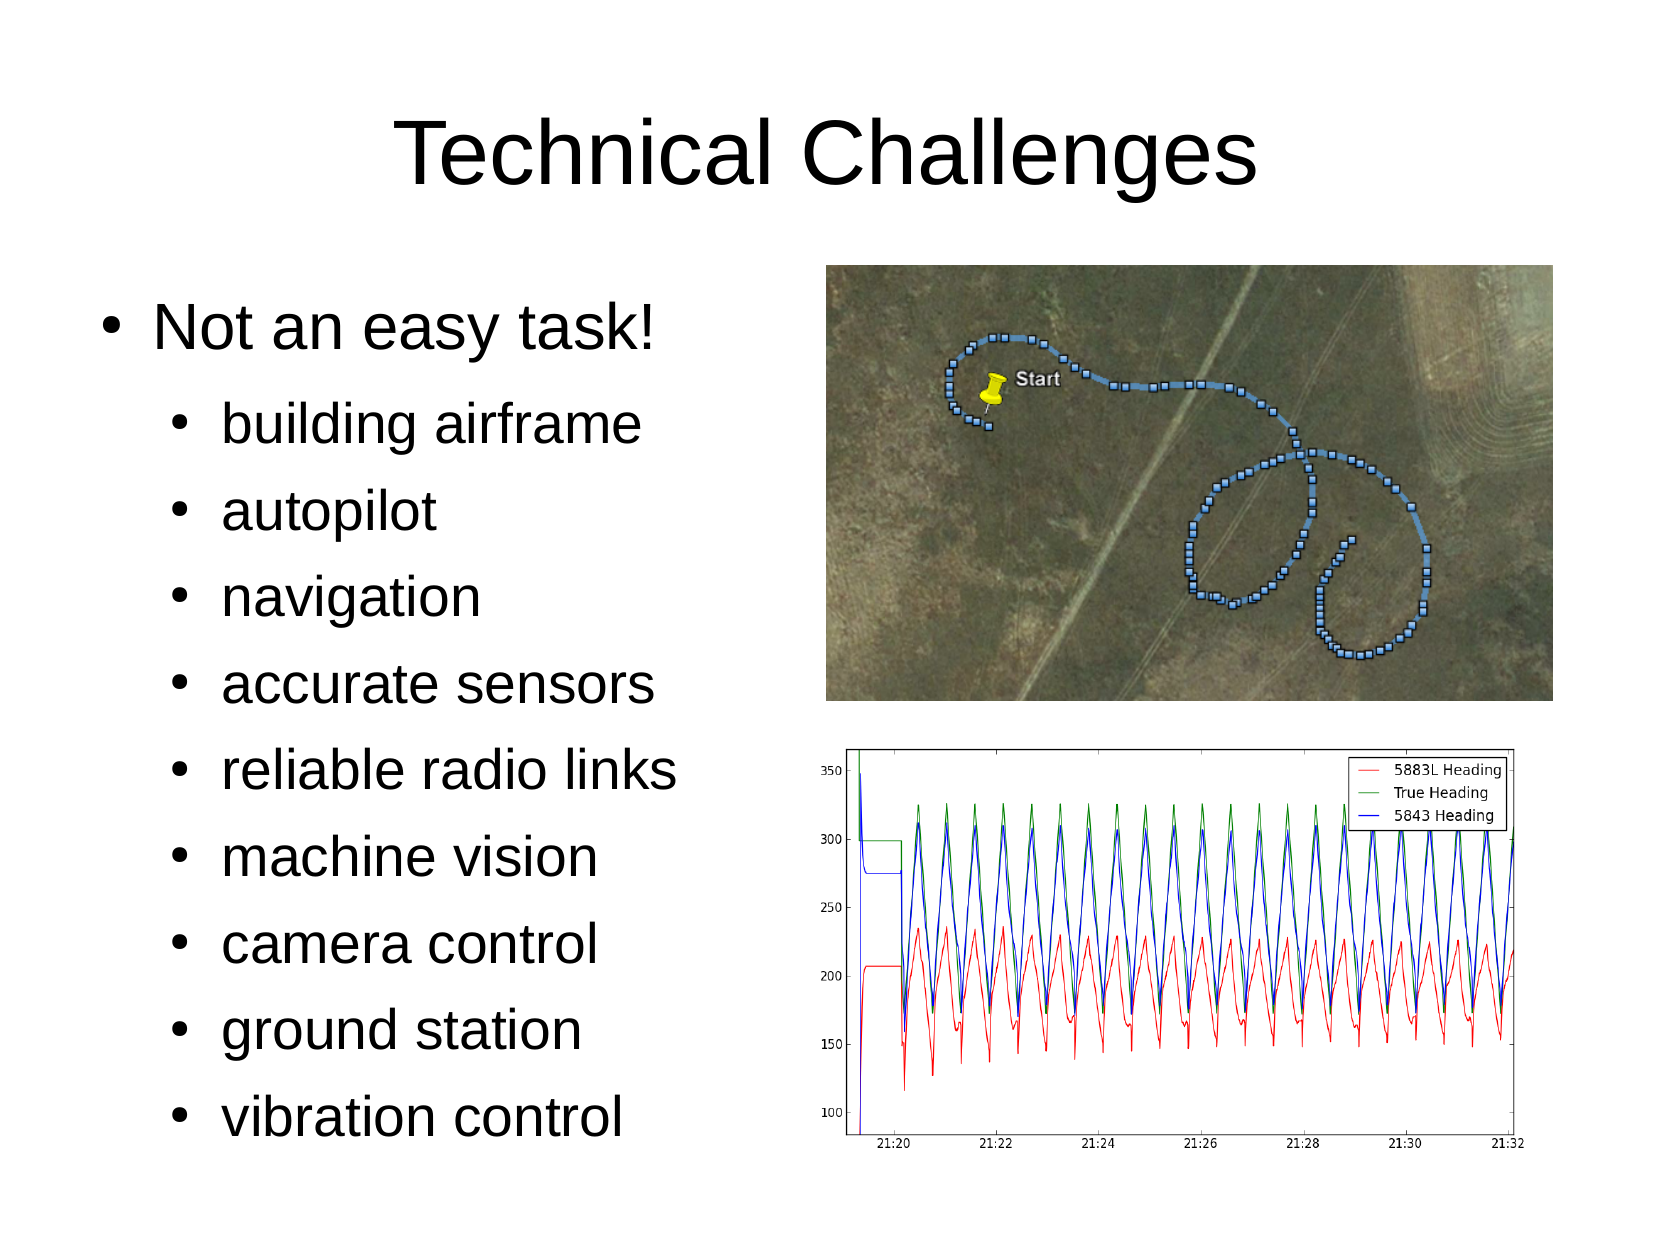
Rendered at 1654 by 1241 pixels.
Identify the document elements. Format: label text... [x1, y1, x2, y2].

list Not an easy task! building airframe autopilot navigation accurate sensors reliable radio links machine vision camera control ground station vibration control [82, 290, 809, 1152]
picture [738, 265, 1599, 1182]
title Technical Challenges [82, 49, 1571, 257]
